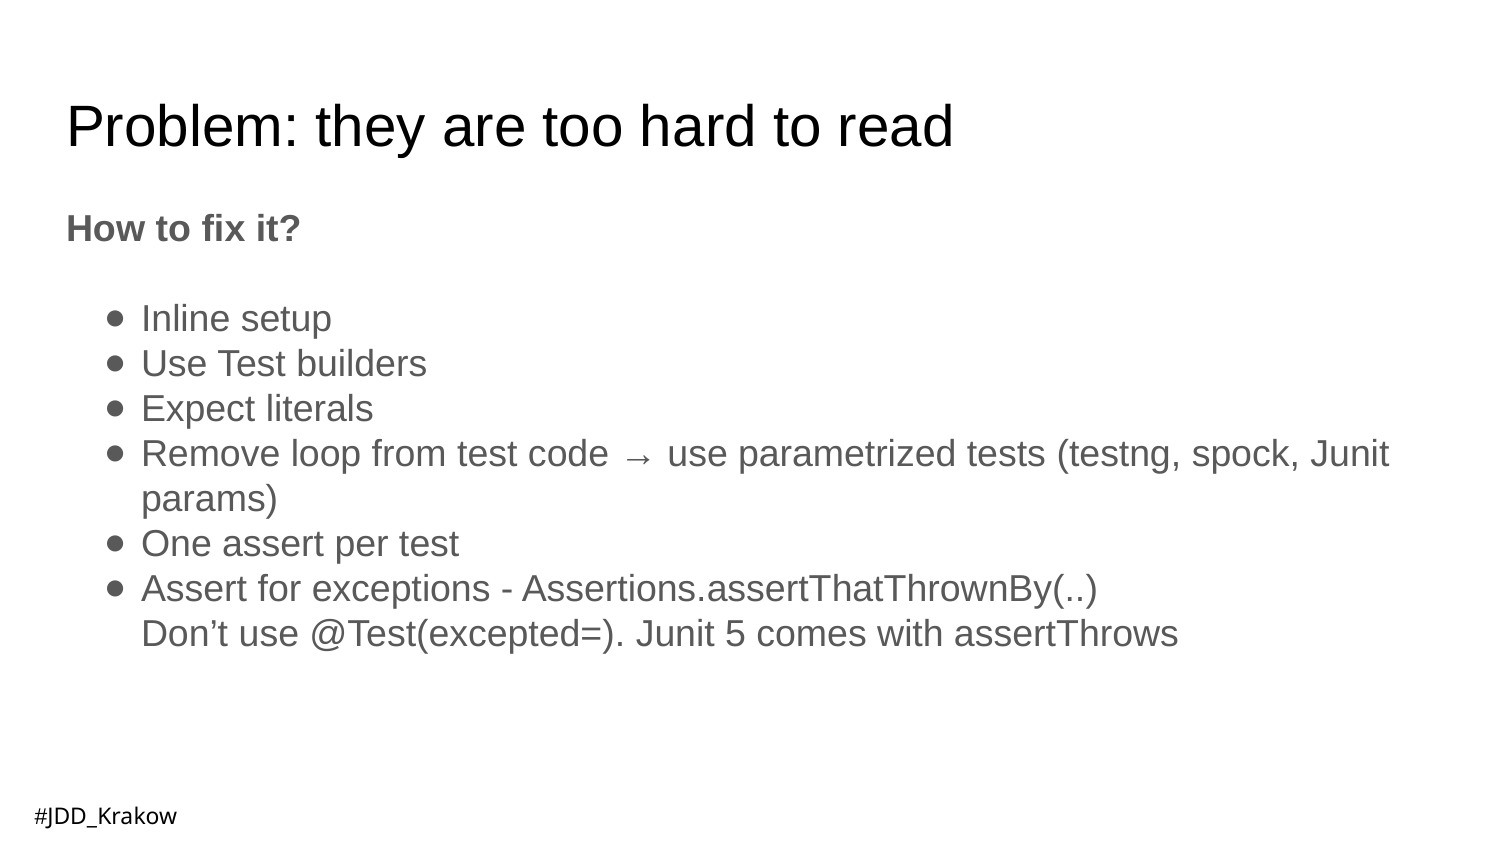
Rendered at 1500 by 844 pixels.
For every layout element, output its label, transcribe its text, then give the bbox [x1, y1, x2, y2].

title Problem: they are too hard to read [51, 72, 1449, 167]
text_box #JDD_Krakow [0, 786, 247, 844]
list How to fix it? Inline setup Use Test builders Expect literals Remove loop from test code → use parametrized tests (testng, spock, Junit params) One assert per test Assert for exceptions - Assertions.assertThatThrownBy(..) Don’t use @Test(excepted=). Junit 5 comes with assertThrows [51, 189, 1449, 750]
